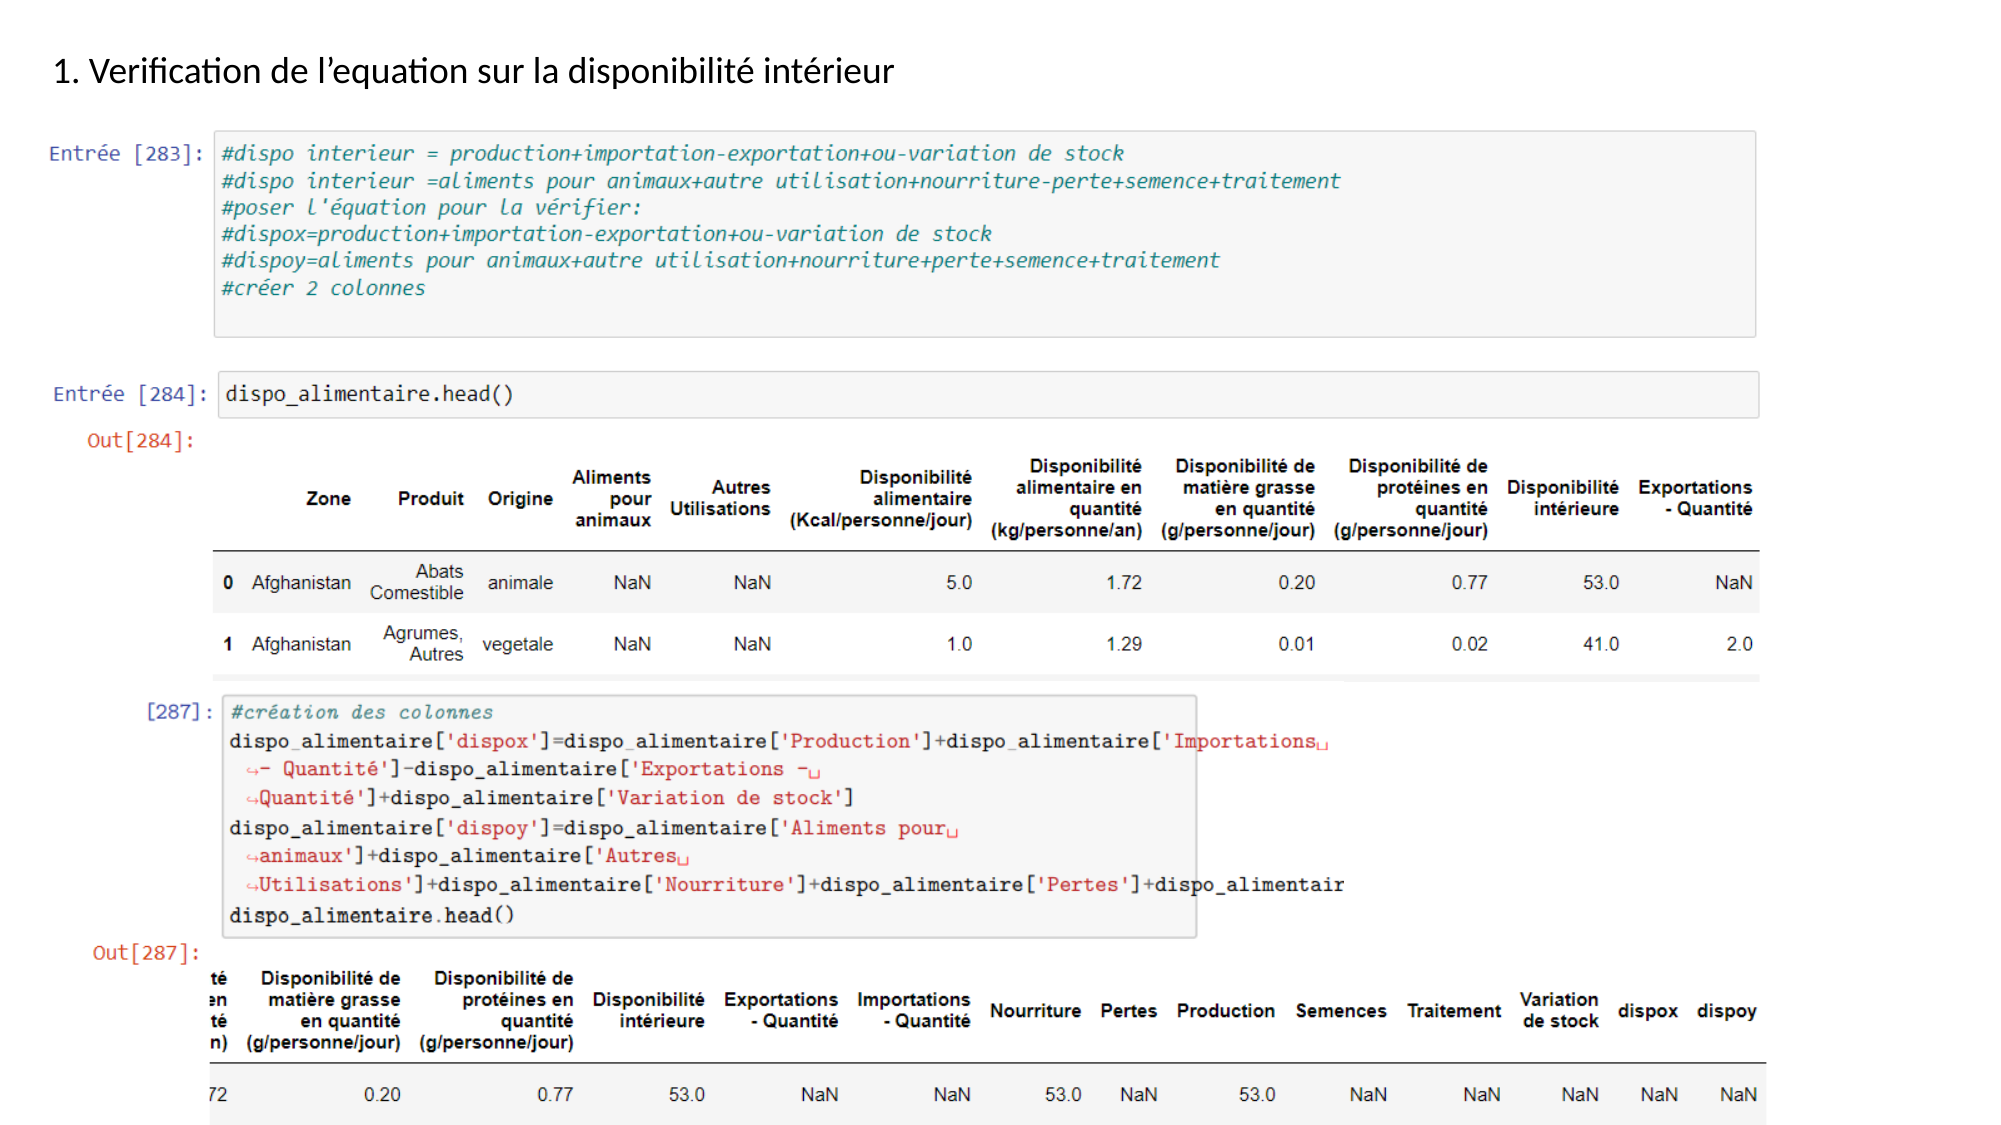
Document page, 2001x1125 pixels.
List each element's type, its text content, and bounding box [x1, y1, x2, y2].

text_box 1. Verification de l’equation sur la disponibilité intérieur [37, 38, 1719, 100]
picture [25, 123, 1774, 343]
picture [23, 366, 1776, 1125]
